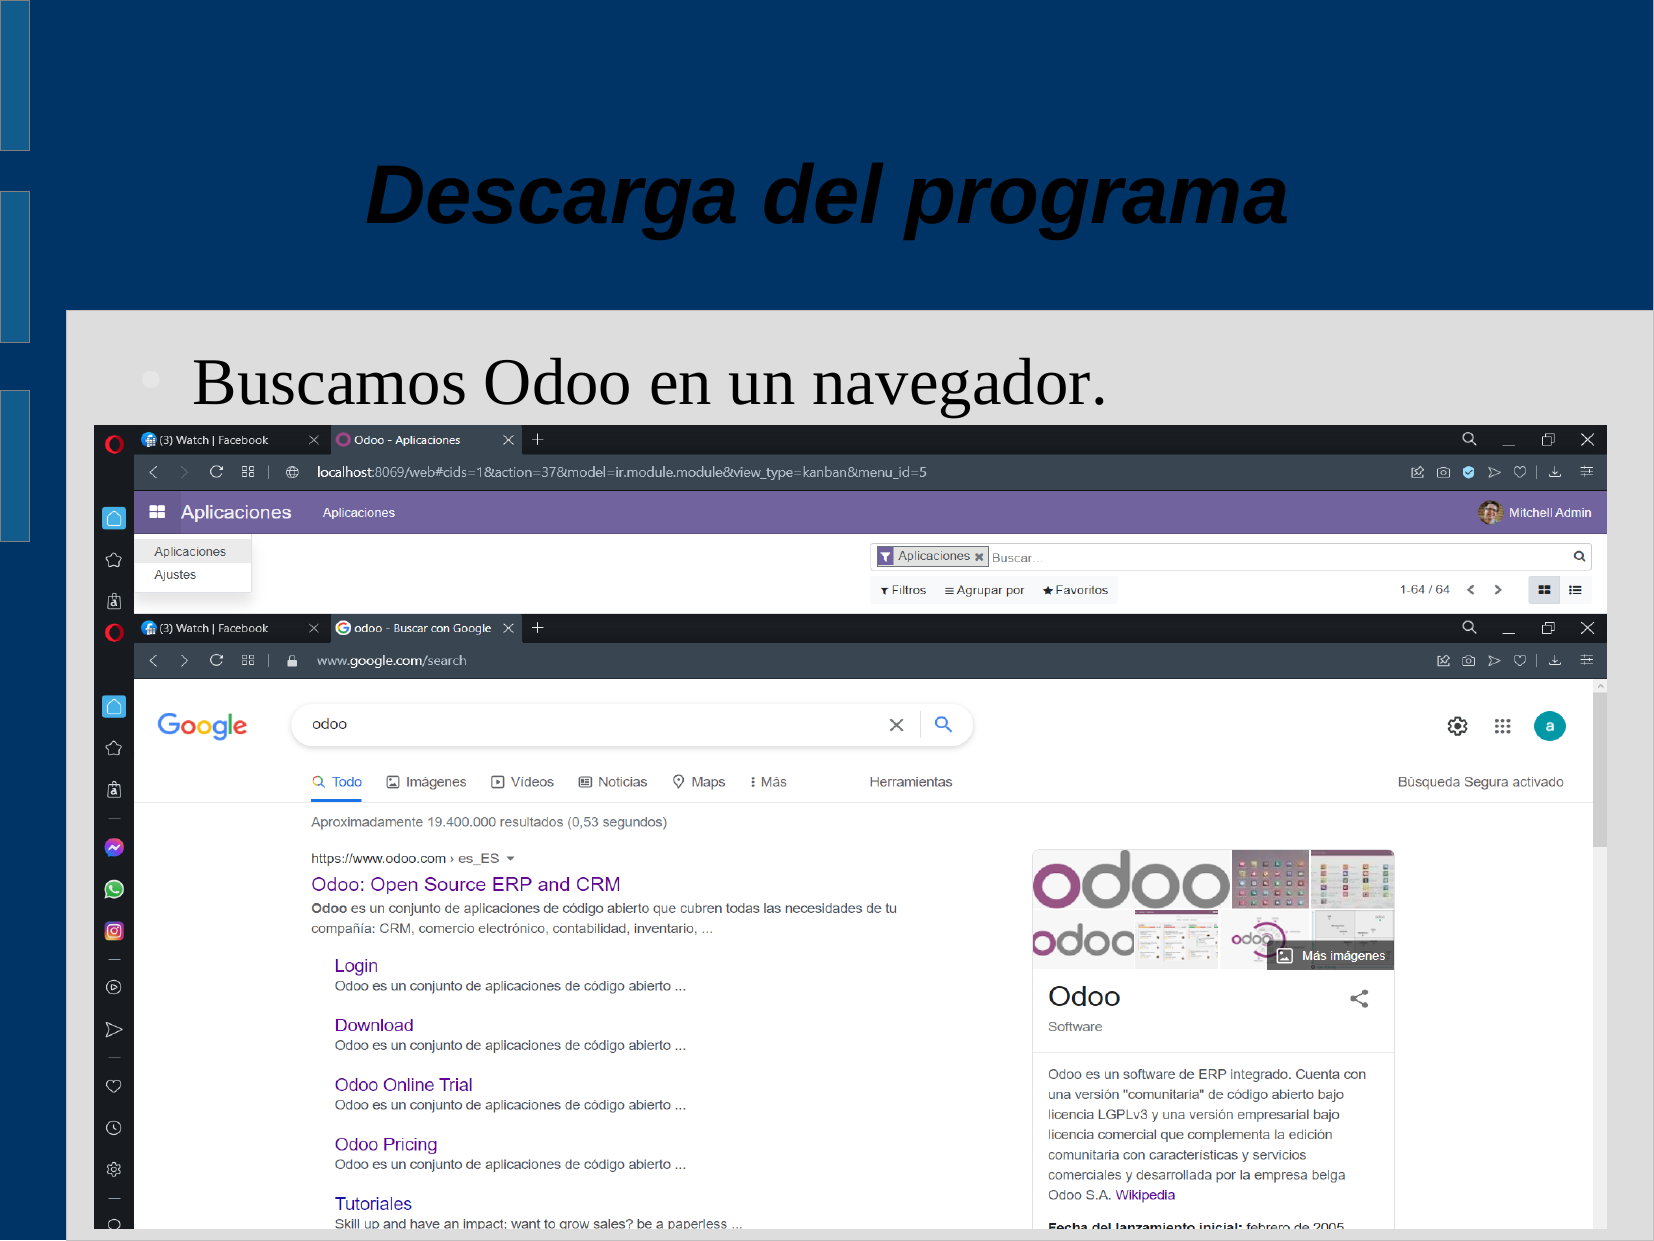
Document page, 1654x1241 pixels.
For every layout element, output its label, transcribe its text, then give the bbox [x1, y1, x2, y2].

title Descarga del programa [121, 91, 1534, 299]
list Buscamos Odoo en un navegador. [121, 344, 1534, 425]
picture [94, 425, 1607, 1229]
